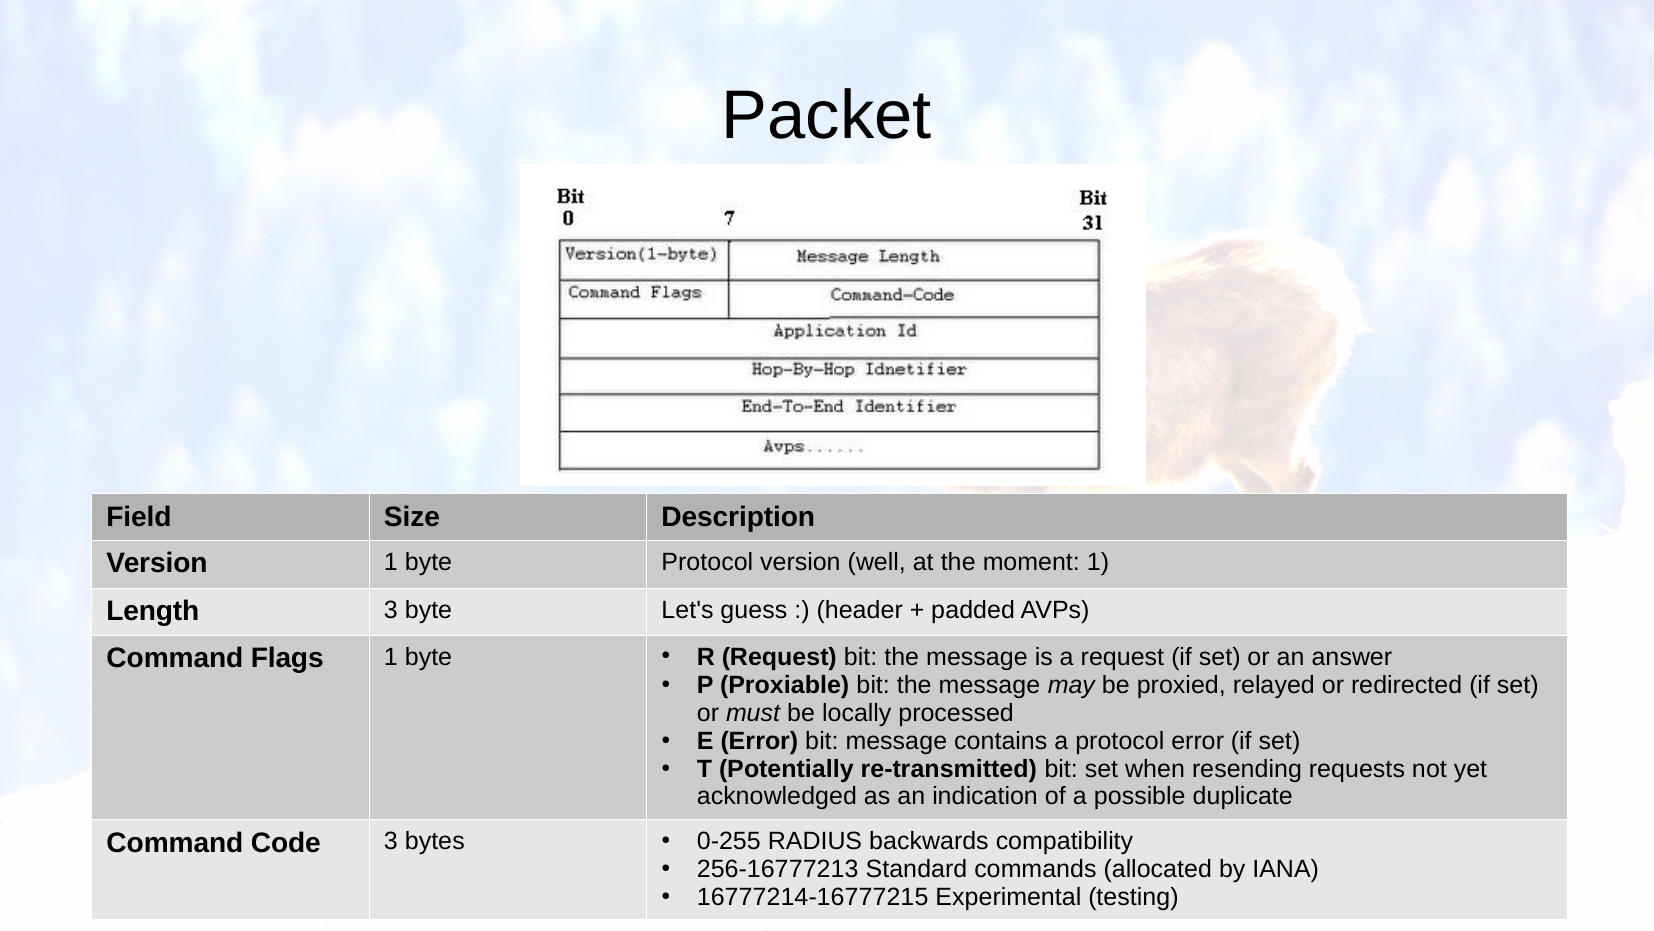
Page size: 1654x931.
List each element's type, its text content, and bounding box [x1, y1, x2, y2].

table_header Size [370, 494, 646, 540]
table_cell 0-255 RADIUS backwards compatibility 256-16777213 Standard commands (allocated by IANA) 16777214-16777215 Experimental (testing) [647, 820, 1567, 919]
table_cell R (Request) bit: the message is a request (if set) or an answer P (Proxiable) bit: the message may be proxied, relayed or redirected (if set) or must be locally processed E (Error) bit: message contains a protocol error (if set) T (Potentially re-transmitted) bit: set when resending requests not yet acknowledged as an indication of a possible duplicate [647, 636, 1567, 819]
table_cell Length [92, 589, 369, 635]
table_cell 3 byte [370, 589, 646, 635]
table_header Description [647, 494, 1567, 540]
table_cell 1 byte [370, 541, 646, 588]
table_cell Command Flags [92, 636, 369, 819]
table_cell Command Code [92, 820, 369, 919]
table_header Field [92, 494, 369, 540]
table_cell Protocol version (well, at the moment: 1) [647, 541, 1567, 588]
table_cell 1 byte [370, 636, 646, 819]
table_cell Let's guess :) (header + padded AVPs) [647, 589, 1567, 635]
table_cell Version [92, 541, 369, 588]
title Packet [82, 37, 1571, 193]
table_cell 3 bytes [370, 820, 646, 919]
picture [0, 0, 1654, 931]
